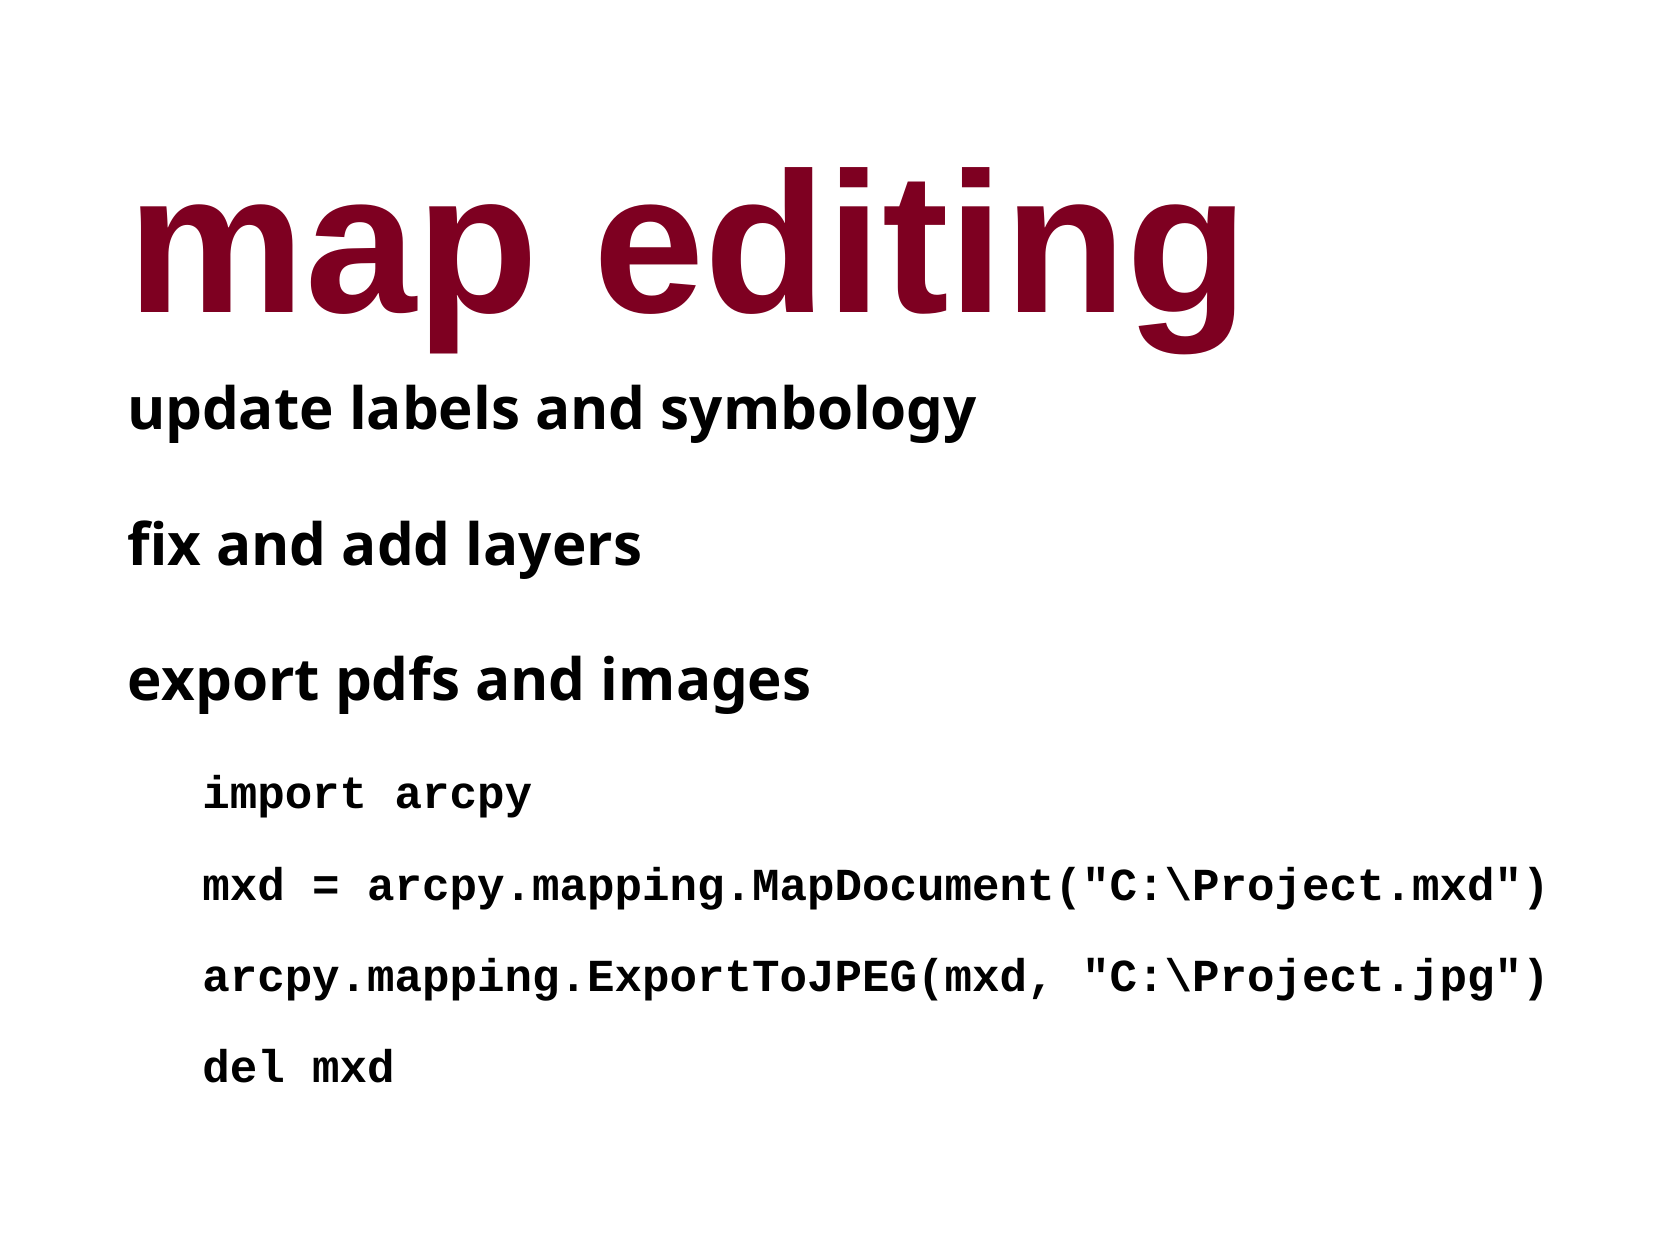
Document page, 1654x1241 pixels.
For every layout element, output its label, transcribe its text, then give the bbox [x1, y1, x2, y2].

text_box map editing [1163, 223, 1207, 293]
text_box map editing [112, 112, 1575, 338]
text_box update labels and symbology fix and add layers export pdfs and images import arcpy mxd = arcpy.mapping.MapDocument("C:\Project.mxd") arcpy.mapping.ExportToJPEG(mxd, "C:\Project.jpg") del mxd [112, 366, 1613, 1088]
text_box map editing [457, 223, 501, 295]
